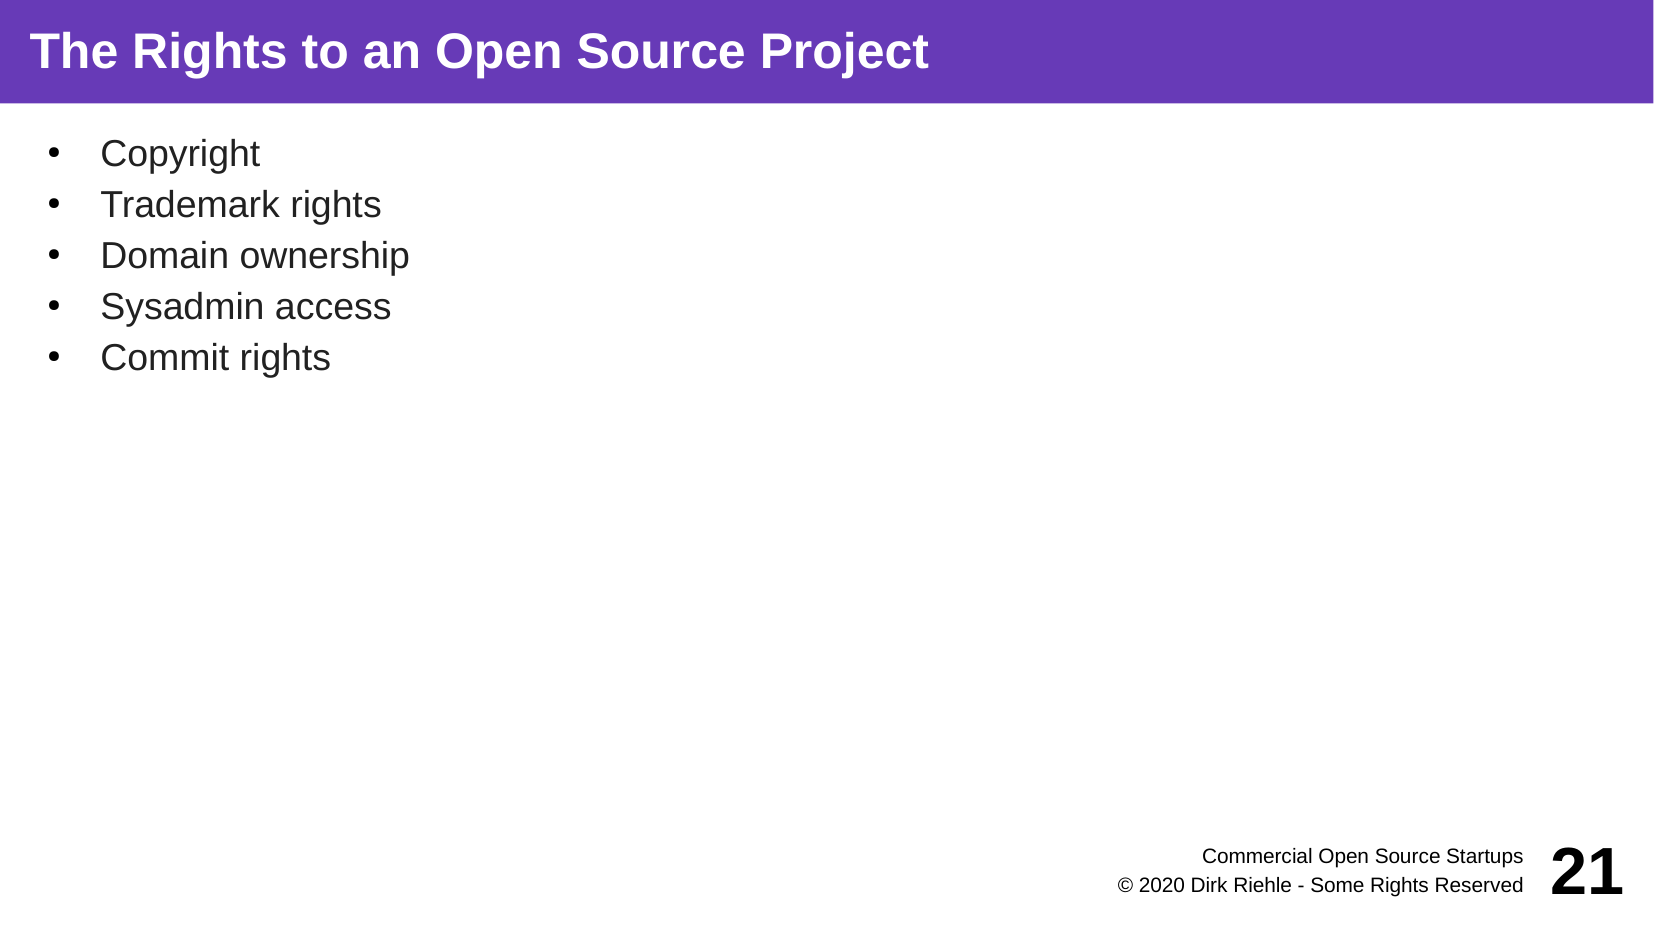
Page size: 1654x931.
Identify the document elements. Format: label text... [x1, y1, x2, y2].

list Copyright Trademark rights Domain ownership Sysadmin access Commit rights [29, 132, 1625, 813]
title The Rights to an Open Source Project [0, 0, 1654, 104]
